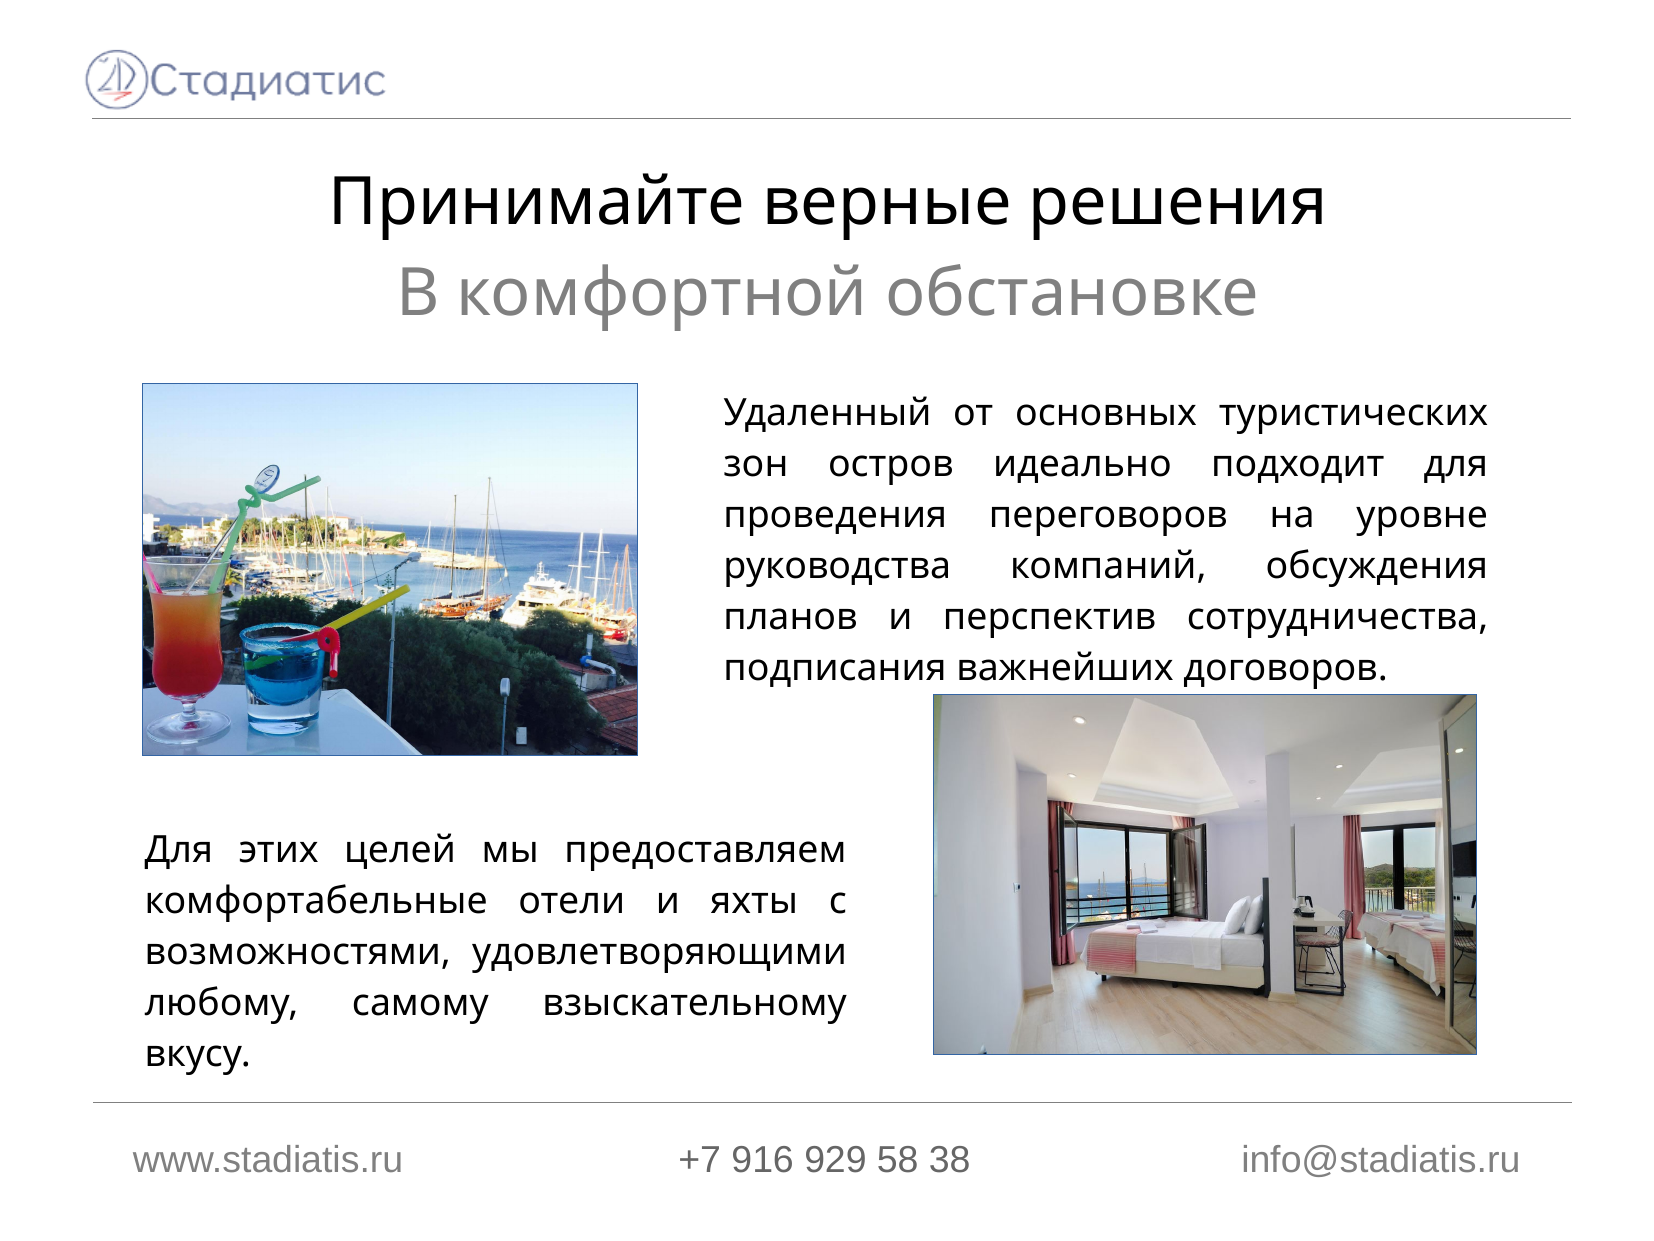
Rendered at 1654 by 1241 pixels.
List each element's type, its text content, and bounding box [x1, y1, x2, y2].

text_box Принимайте верные решения В комфортной обстановке [47, 146, 1610, 423]
text_box info@stadiatis.ru [1226, 1130, 1536, 1188]
text_box Удаленный от основных туристических зон остров идеально подходит для проведения переговоров на уровне руководства компаний, обсуждения планов и перспектив сотрудничества, подписания важнейших договоров. [708, 377, 1504, 706]
picture [933, 694, 1477, 1055]
picture [77, 44, 390, 119]
text_box www.stadiatis.ru [118, 1130, 419, 1188]
text_box Для этих целей мы предоставляем комфортабельные отели и яхты с возможностями, удовлетворяющими любому, самому взыскательному вкусу. [129, 814, 863, 1025]
picture [142, 383, 638, 756]
text_box +7 916 929 58 38 [663, 1130, 986, 1188]
